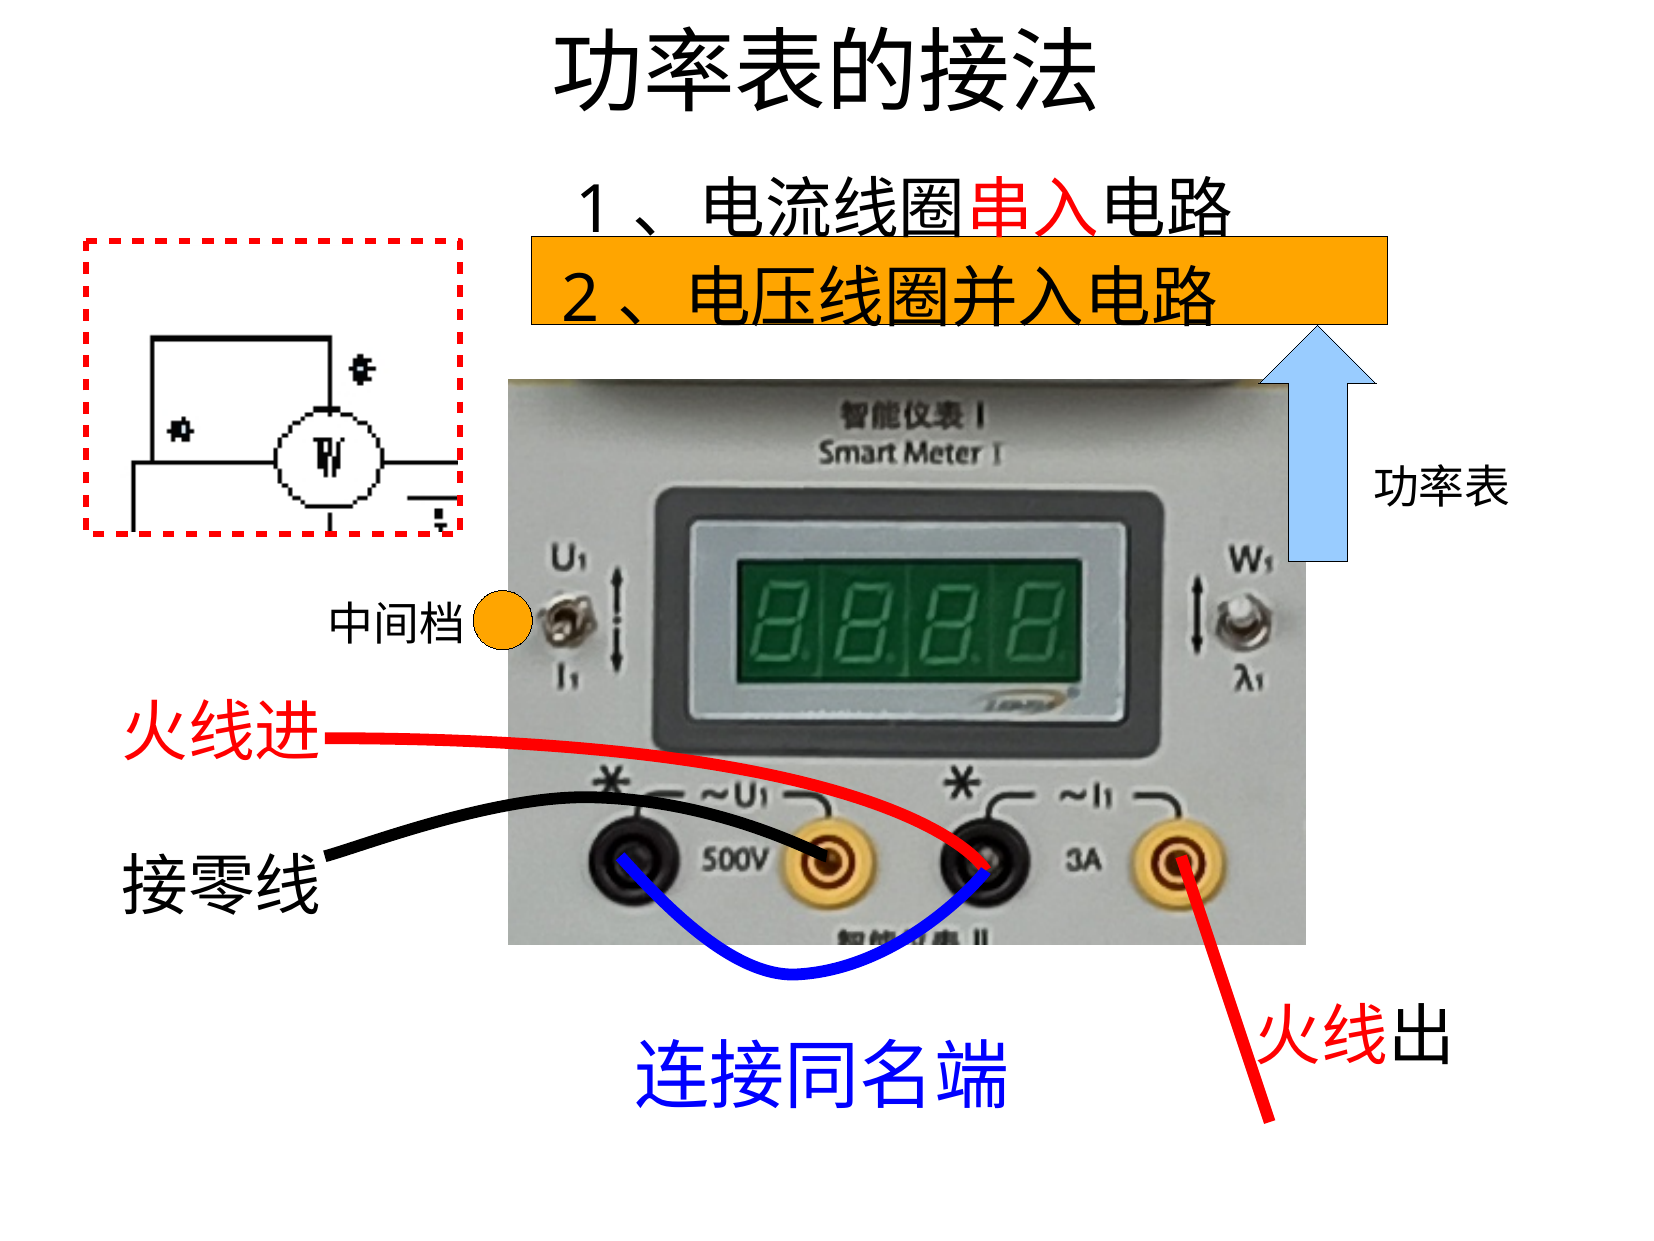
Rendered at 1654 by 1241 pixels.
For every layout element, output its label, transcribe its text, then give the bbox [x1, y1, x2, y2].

text_box 1、电流线圈串入电路 [561, 147, 1388, 315]
text_box [1249, 315, 1388, 562]
picture [88, 244, 458, 532]
text_box 连接同名端 [620, 1008, 1025, 1123]
text_box 火线出 [1240, 974, 1477, 1066]
text_box 中间档 [312, 580, 480, 656]
title 功率表的接法 [82, 3, 1571, 125]
text_box 2、电压线圈并入电路 [531, 236, 1249, 328]
text_box 功率表 [1358, 442, 1526, 519]
subtitle 火线进 [118, 679, 325, 773]
text_box [480, 590, 533, 650]
picture [508, 379, 1306, 945]
picture [508, 749, 978, 945]
text_box 接零线 [88, 824, 355, 916]
